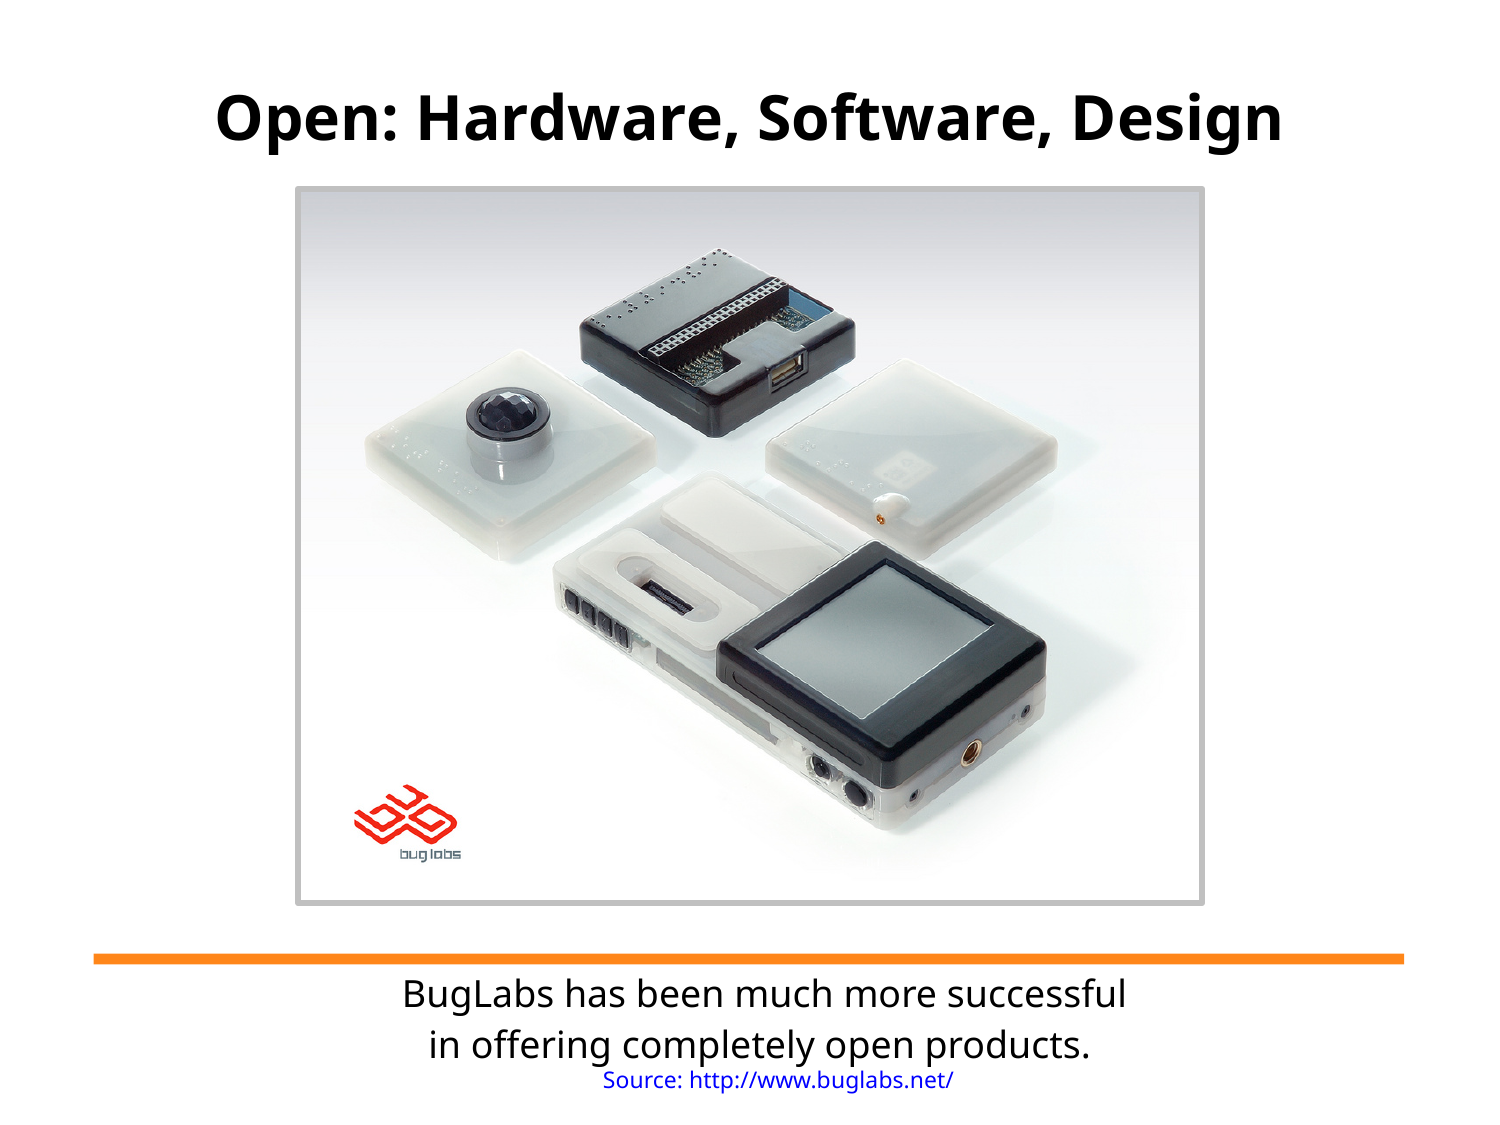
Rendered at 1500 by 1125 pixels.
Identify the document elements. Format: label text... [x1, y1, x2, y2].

title Open: Hardware, Software, Design [75, 44, 1426, 188]
picture [0, 0, 1500, 1125]
text_box BugLabs has been much more successful in offering completely open products. [382, 960, 1148, 1064]
text_box Source: http://www.buglabs.net/ [588, 1056, 912, 1098]
